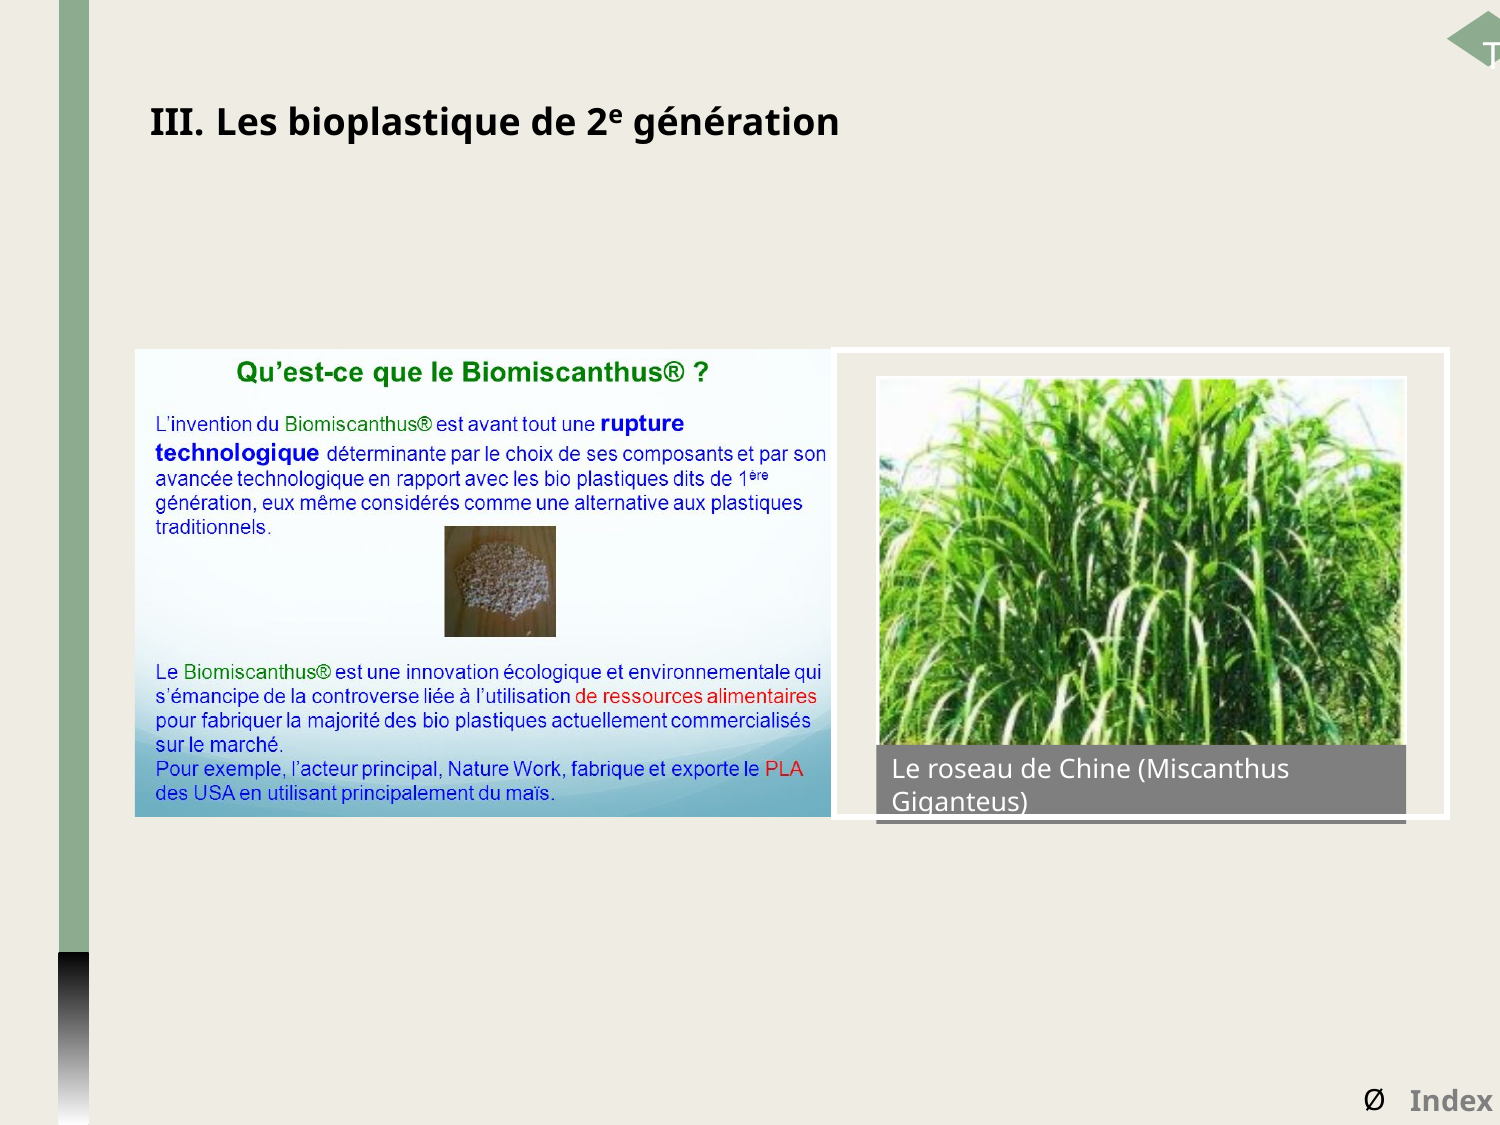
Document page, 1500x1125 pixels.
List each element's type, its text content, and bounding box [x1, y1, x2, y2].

picture [135, 349, 831, 817]
text_box T [1446, 10, 1500, 67]
text_box Les bioplastique de 2e génération [135, 90, 769, 151]
picture [876, 376, 1407, 744]
text_box T [1494, 45, 1500, 63]
text_box Index [1348, 1074, 1493, 1125]
text_box [59, 0, 89, 1125]
text_box Le roseau de Chine (Miscanthus Giganteus) [876, 744, 1407, 791]
